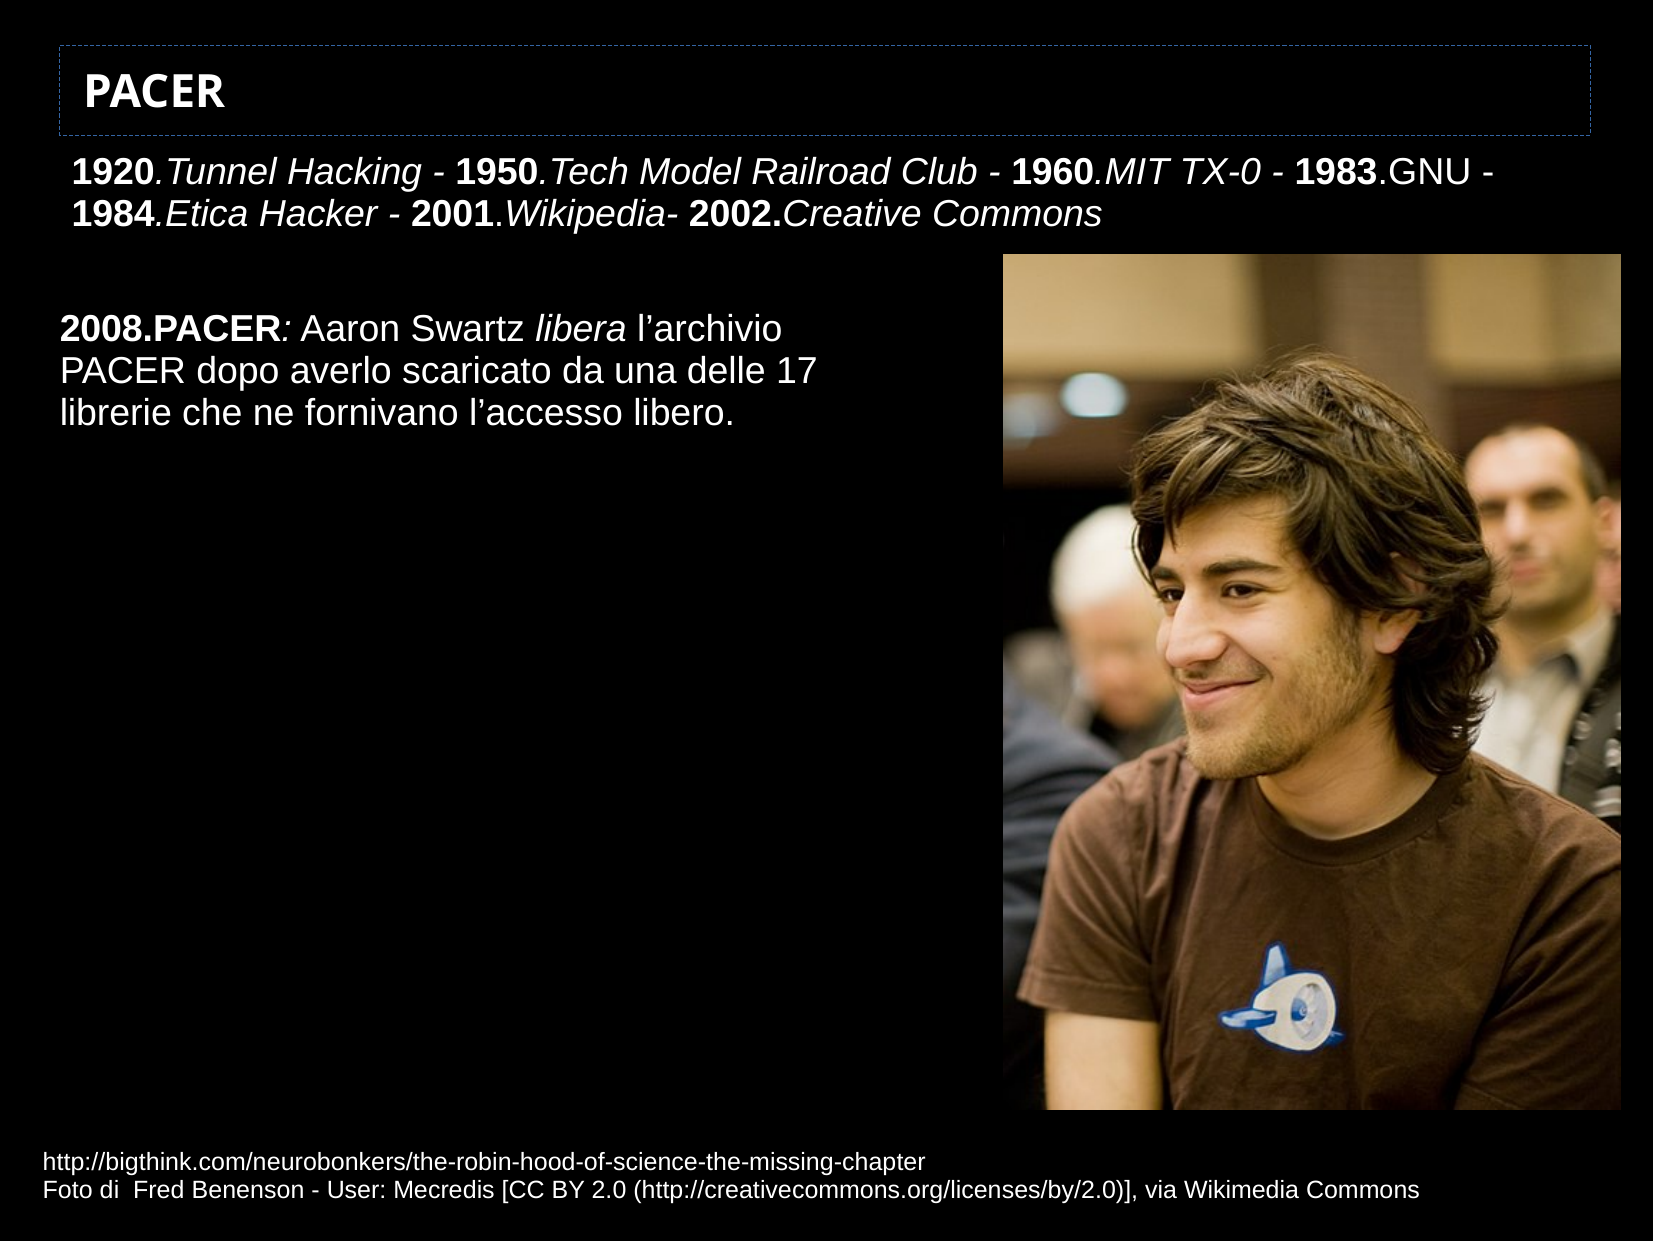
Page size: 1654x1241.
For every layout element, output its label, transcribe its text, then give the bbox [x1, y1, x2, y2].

text_box 2008.PACER: Aaron Swartz libera l’archivio PACER dopo averlo scaricato da una delle 17 librerie che ne fornivano l’accesso libero. [45, 300, 901, 535]
list PACER [59, 45, 1591, 136]
picture [1003, 254, 1621, 1111]
text_box 1920.Tunnel Hacking - 1950.Tech Model Railroad Club - 1960.MIT TX-0 - 1983.GNU - 1984.Etica Hacker - 2001.Wikipedia- 2002.Creative Commons- [56, 142, 1653, 251]
text_box http://bigthink.com/neurobonkers/the-robin-hood-of-science-the-missing-chapter Foto di Fred Benenson - User: Mecredis [CC BY 2.0 (http://creativecommons.org/licenses/by/2.0)], via Wikimedia Commons [27, 1140, 1603, 1239]
